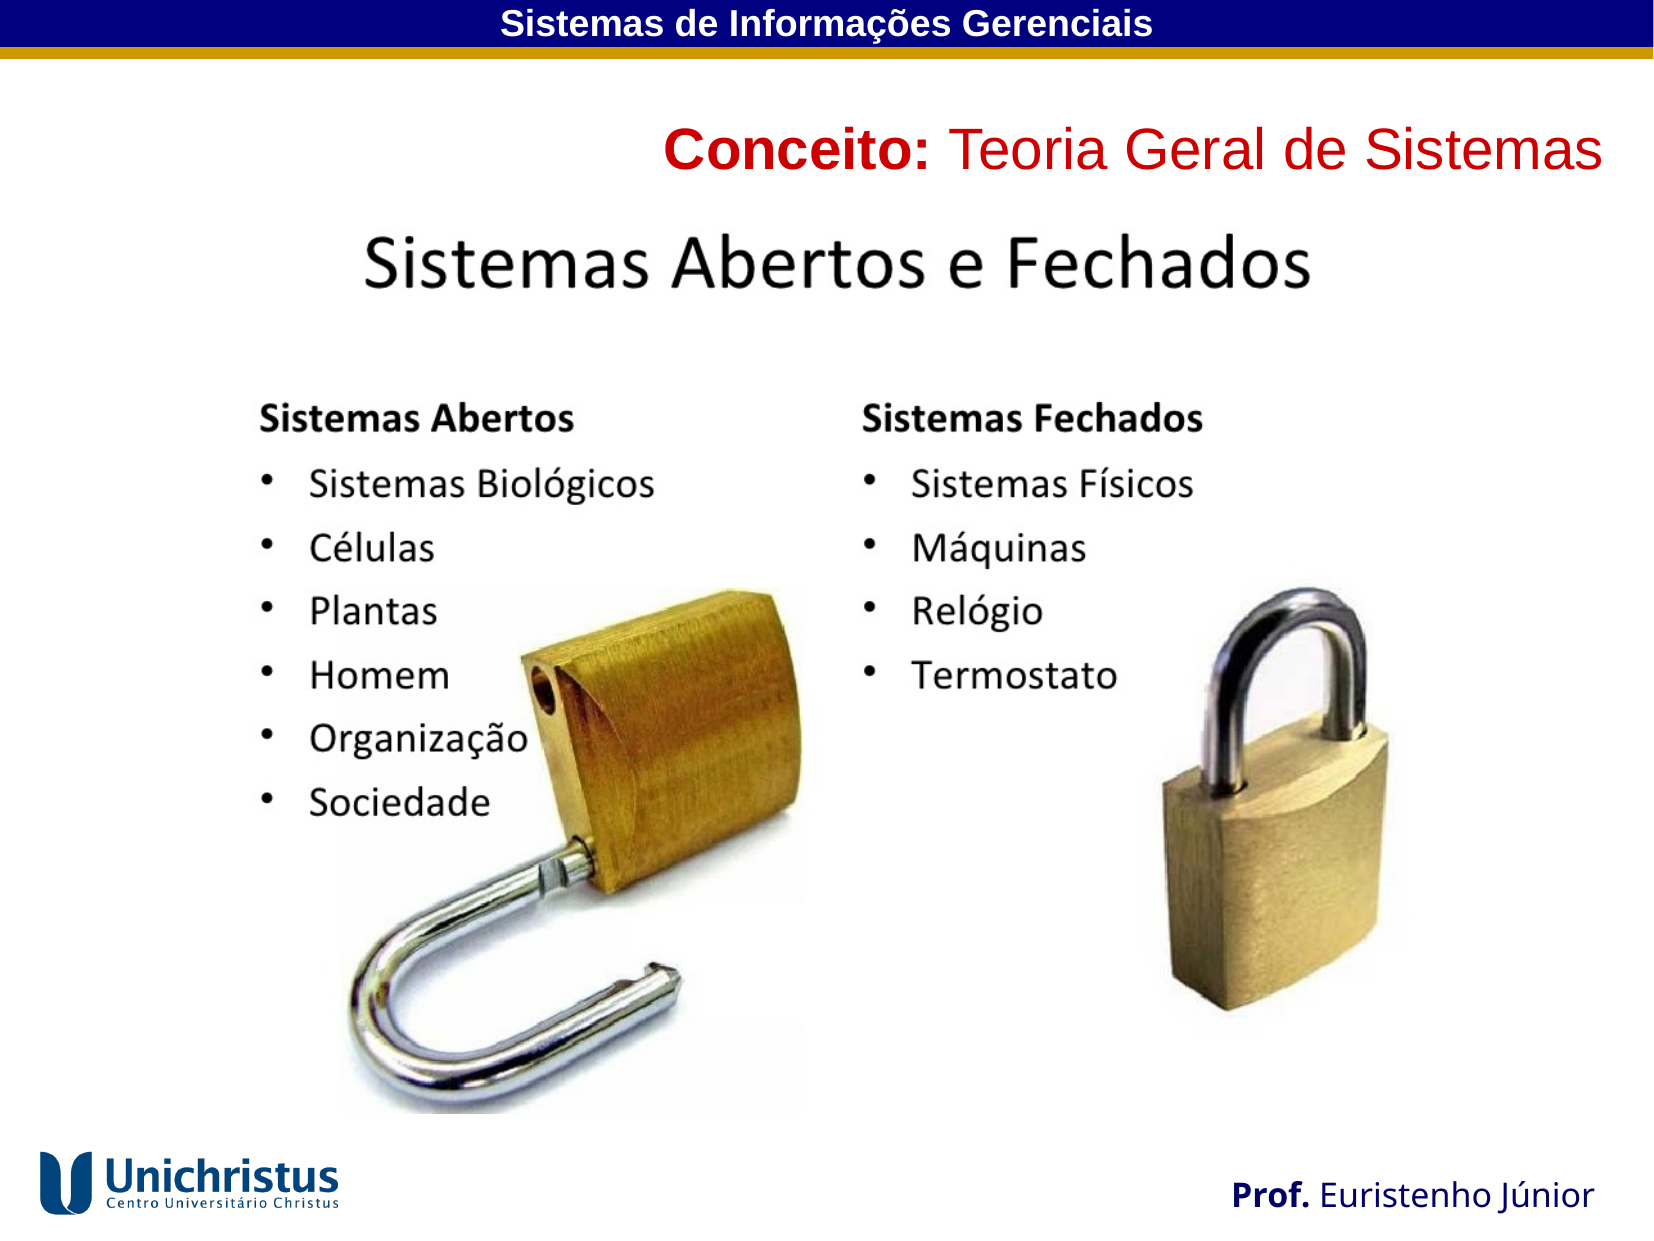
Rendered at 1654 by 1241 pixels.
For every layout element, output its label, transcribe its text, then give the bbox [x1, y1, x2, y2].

text_box Prof. Euristenho Júnior [1216, 1163, 1654, 1224]
text_box Conceito: Teoria Geral de Sistemas [649, 109, 1654, 189]
text_box [0, 47, 1654, 60]
picture [191, 212, 1418, 1114]
picture [35, 1148, 343, 1217]
text_box Sistemas de Informações Gerenciais [0, 0, 1654, 47]
